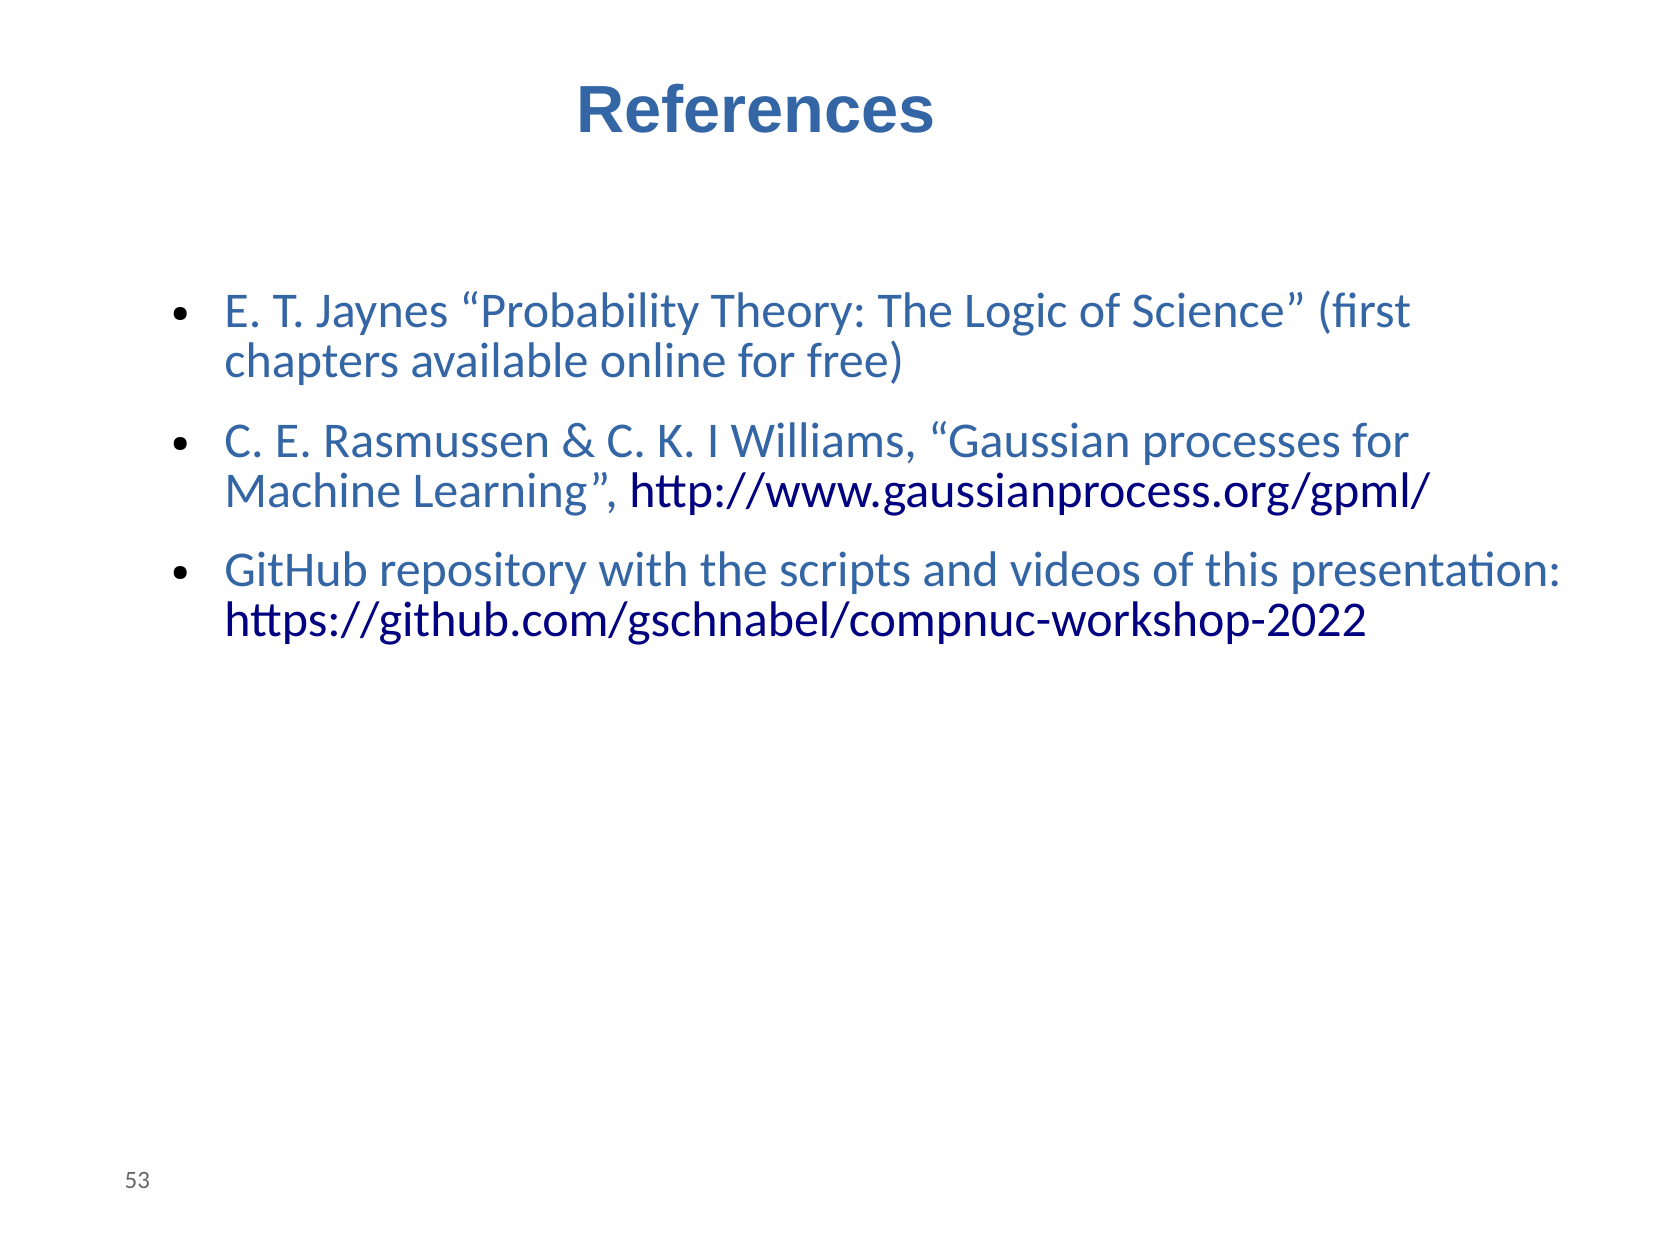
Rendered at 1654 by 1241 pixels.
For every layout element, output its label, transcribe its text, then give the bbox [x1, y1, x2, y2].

list E. T. Jaynes “Probability Theory: The Logic of Science” (first chapters available online for free) C. E. Rasmussen & C. K. I Williams, “Gaussian processes for Machine Learning”, http://www.gaussianprocess.org/gpml/ GitHub repository with the scripts and videos of this presentation: https://github.com/gschnabel/compnuc-workshop-2022 [153, 290, 1571, 1087]
title References [147, 5, 1365, 213]
